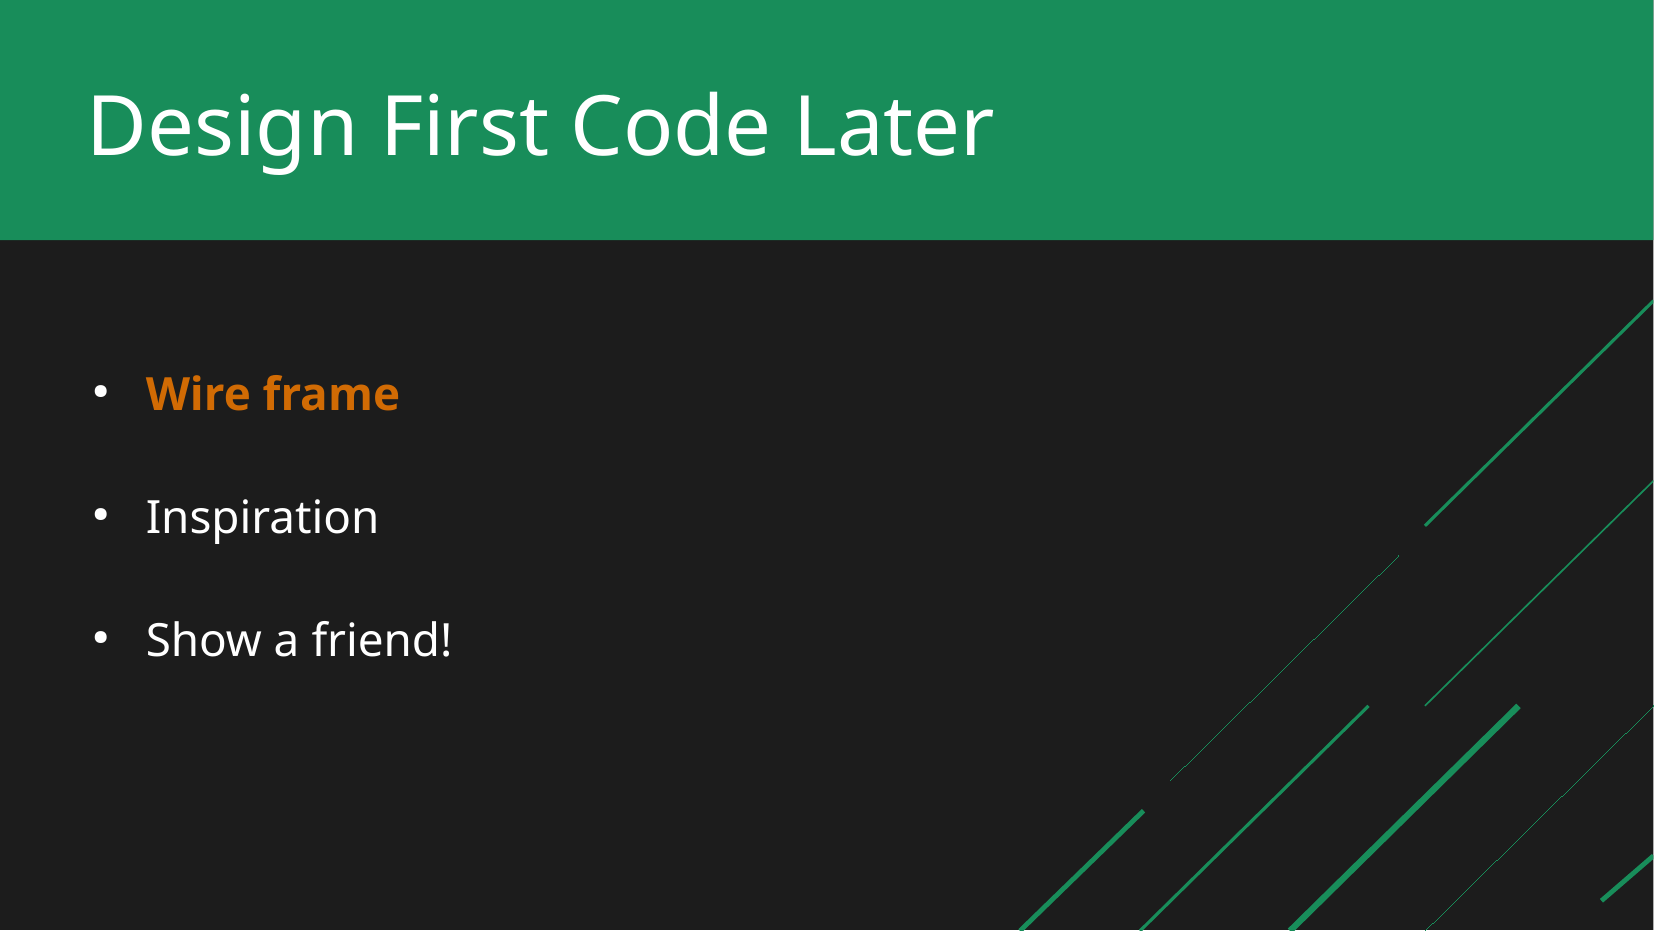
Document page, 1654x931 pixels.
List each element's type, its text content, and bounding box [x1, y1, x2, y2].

title Design First Code Later [86, 45, 1231, 201]
list Wire frame Inspiration Show a friend! [75, 330, 1564, 870]
text_box [0, 0, 1654, 241]
